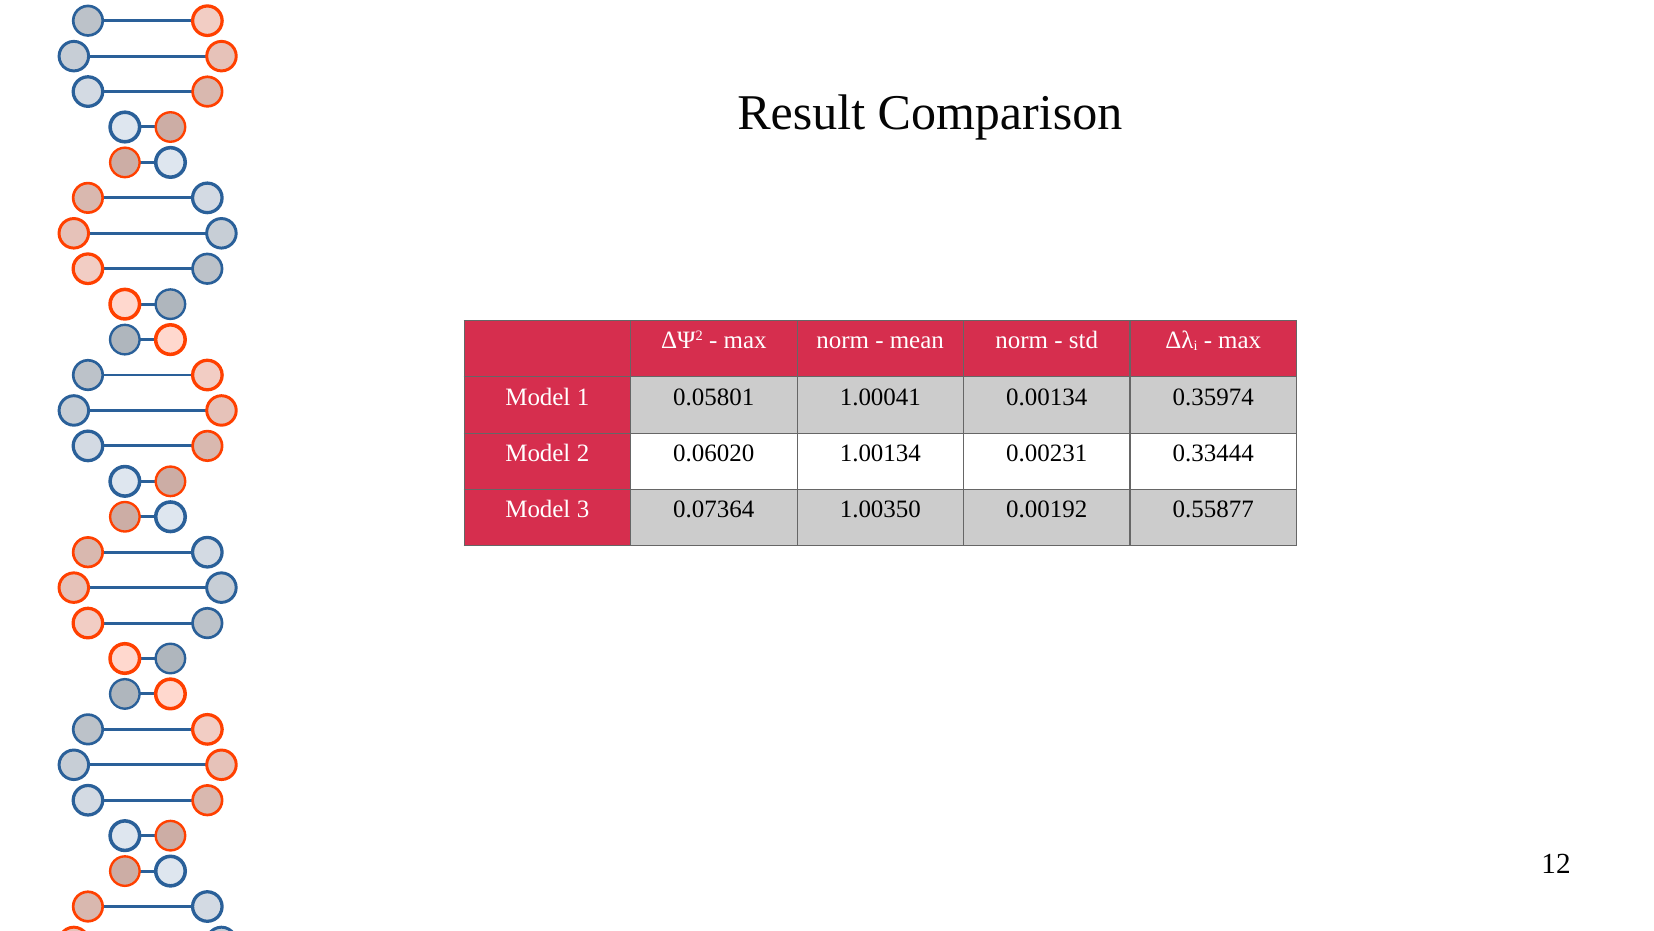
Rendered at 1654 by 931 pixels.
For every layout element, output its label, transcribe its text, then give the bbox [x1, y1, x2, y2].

table_cell 0.35974 [1131, 377, 1296, 433]
table_cell 1.00041 [798, 377, 963, 433]
table_cell 0.55877 [1131, 490, 1296, 545]
table_cell Model 2 [465, 434, 630, 489]
table_cell 0.00192 [964, 490, 1129, 545]
table_cell 0.33444 [1131, 434, 1296, 489]
table_cell Model 3 [465, 490, 630, 545]
table_header norm - mean [798, 321, 963, 376]
table_cell 0.07364 [631, 490, 797, 545]
table_cell Model 1 [465, 377, 630, 433]
table_header ΔΨ2 - max [631, 321, 797, 376]
table_header [465, 321, 630, 376]
table_cell 0.00134 [964, 377, 1129, 433]
title Result Comparison [265, 35, 1595, 189]
table_cell 0.00231 [964, 434, 1129, 489]
table_cell 0.06020 [631, 434, 797, 489]
table_cell 0.05801 [631, 377, 797, 433]
table_header norm - std [964, 321, 1129, 376]
table_cell 1.00134 [798, 434, 963, 489]
table_cell 1.00350 [798, 490, 963, 545]
table_header Δλi - max [1131, 321, 1296, 376]
